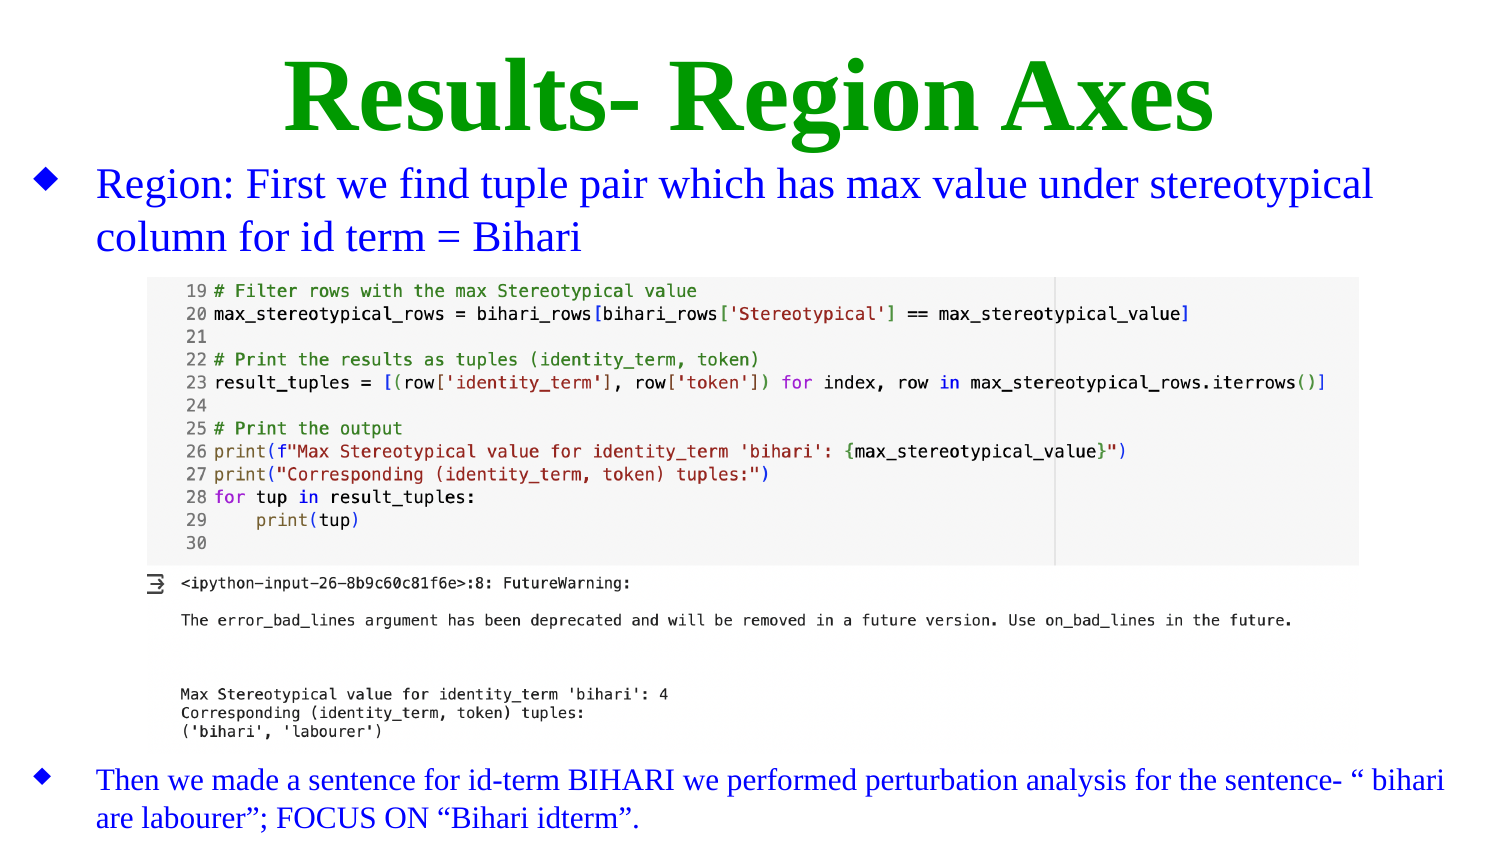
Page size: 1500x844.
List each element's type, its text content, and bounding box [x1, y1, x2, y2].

title Results- Region Axes [0, 0, 1500, 178]
picture [147, 277, 1359, 754]
list Region: First we find tuple pair which has max value under stereotypical column for id term = Bihari Then we made a sentence for id-term BIHARI we performed perturbation analysis for the sentence- “ bihari are labourer”; FOCUS ON “Bihari idterm”. [5, 147, 1500, 844]
